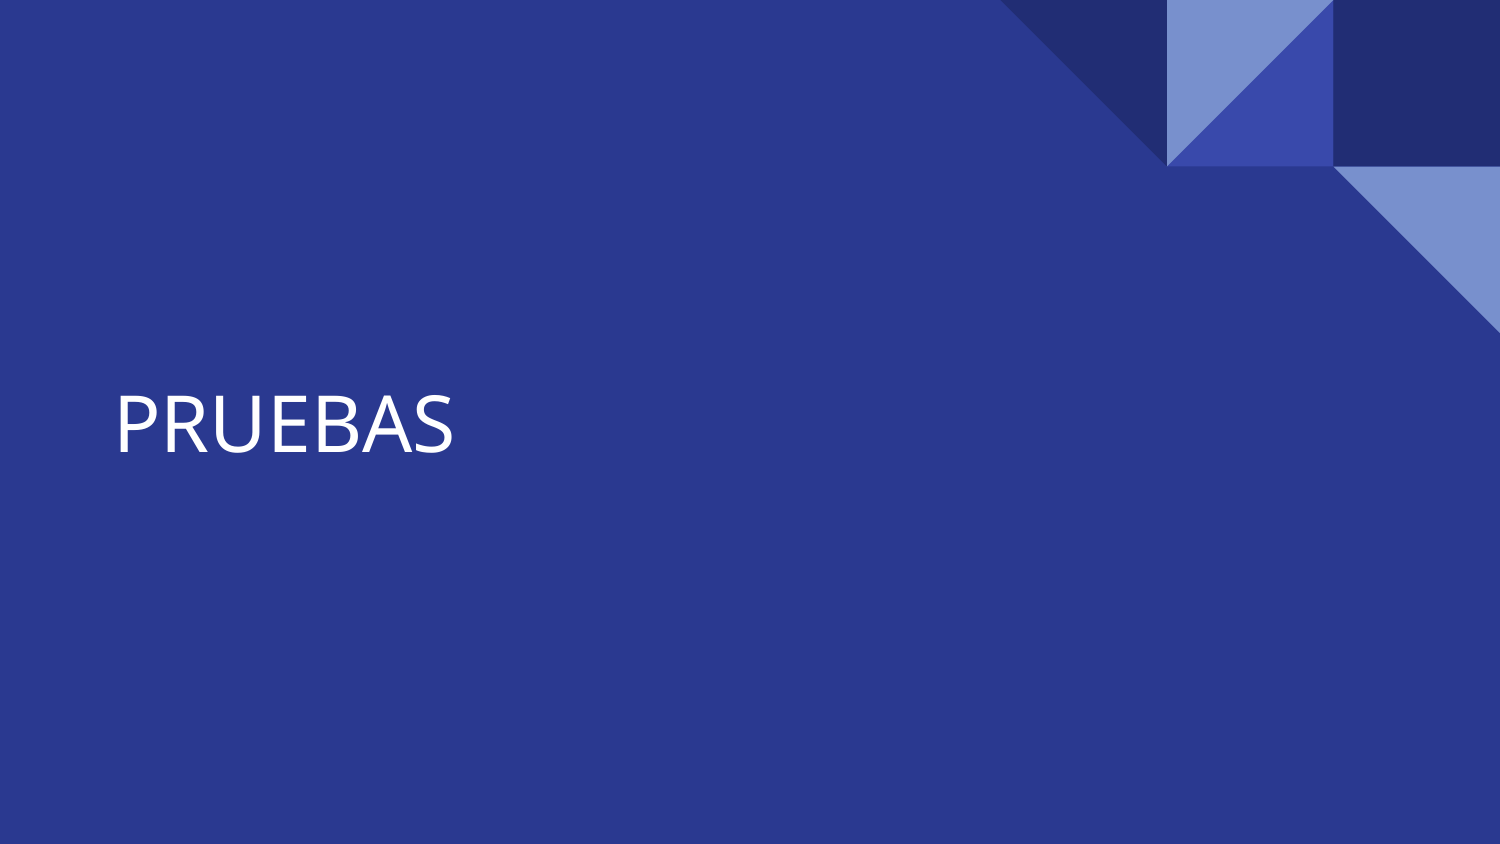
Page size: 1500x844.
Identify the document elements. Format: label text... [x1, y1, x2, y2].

title PRUEBAS [98, 353, 1447, 491]
